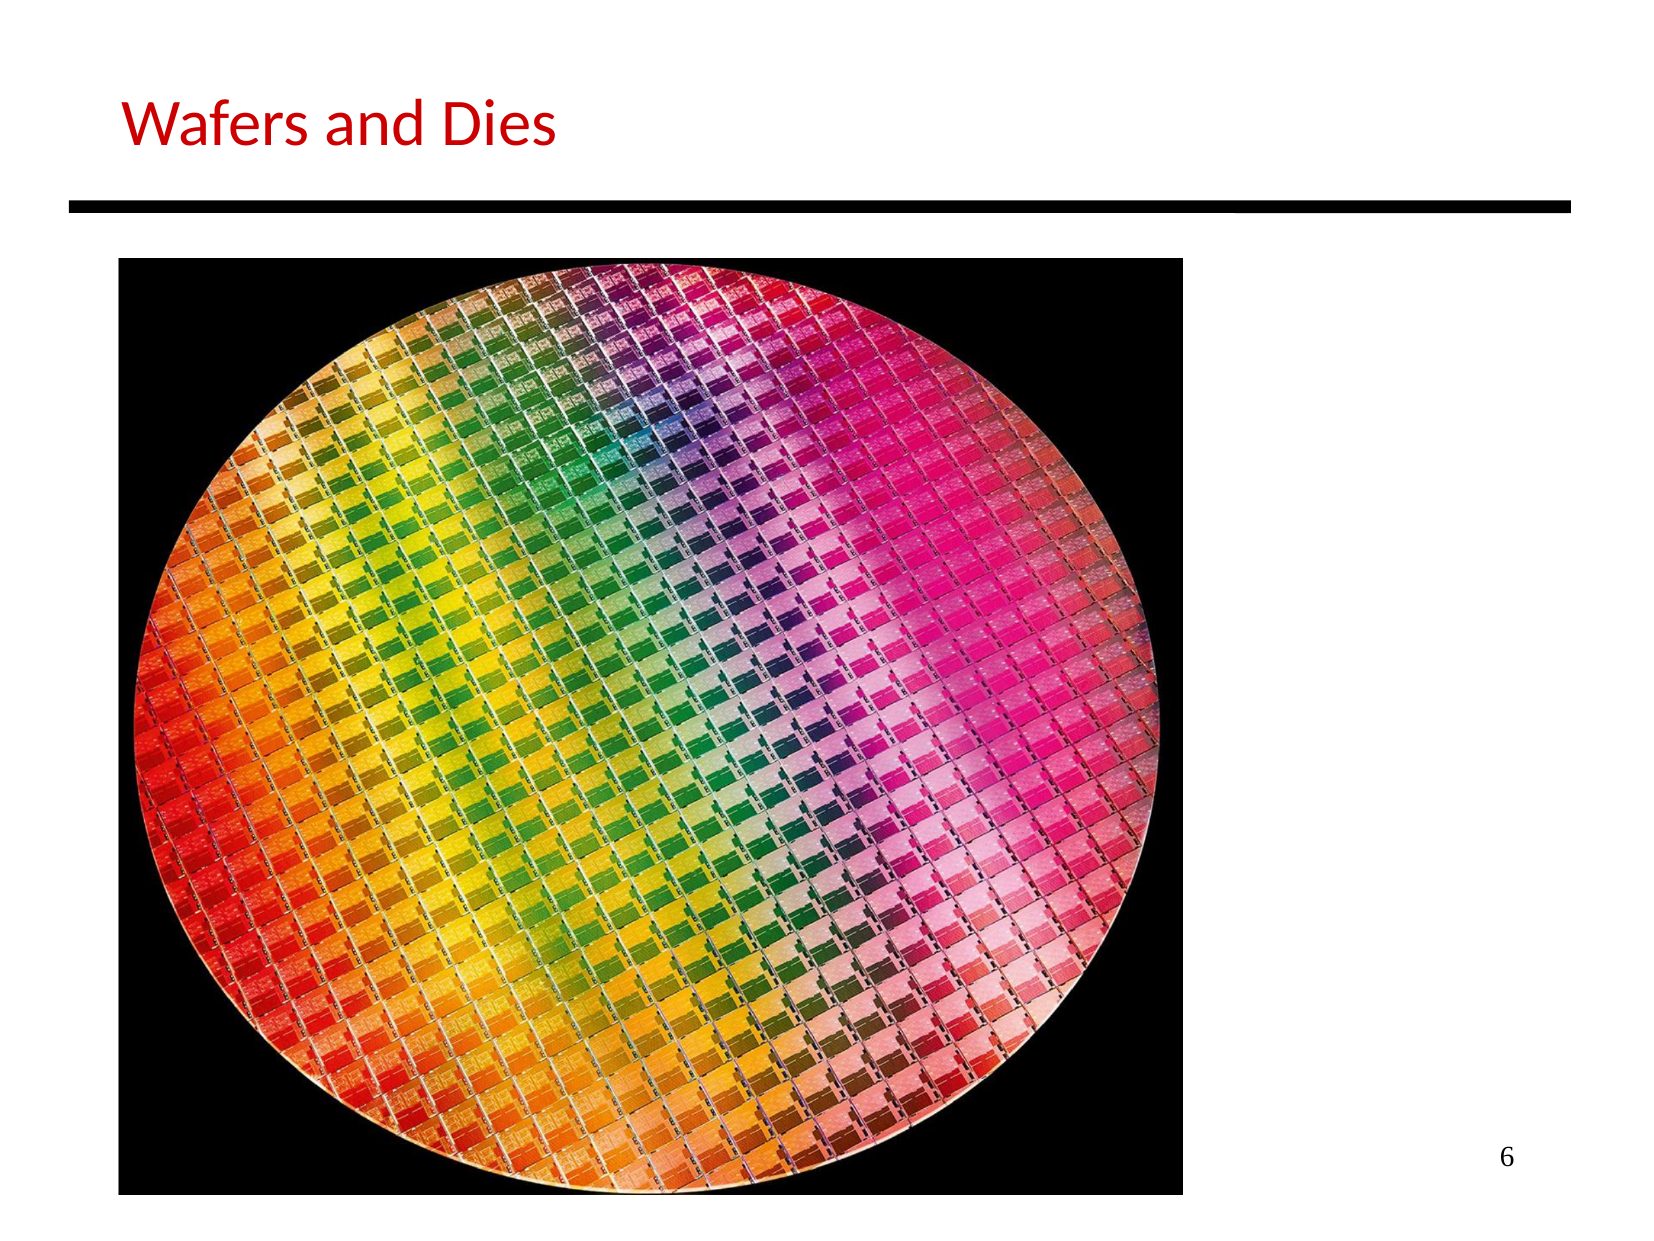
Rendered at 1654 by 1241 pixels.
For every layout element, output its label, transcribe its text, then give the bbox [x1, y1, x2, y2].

picture [112, 255, 1189, 1201]
text_box Wafers and Dies [106, 71, 573, 167]
slide_number <number> [1185, 1129, 1530, 1213]
